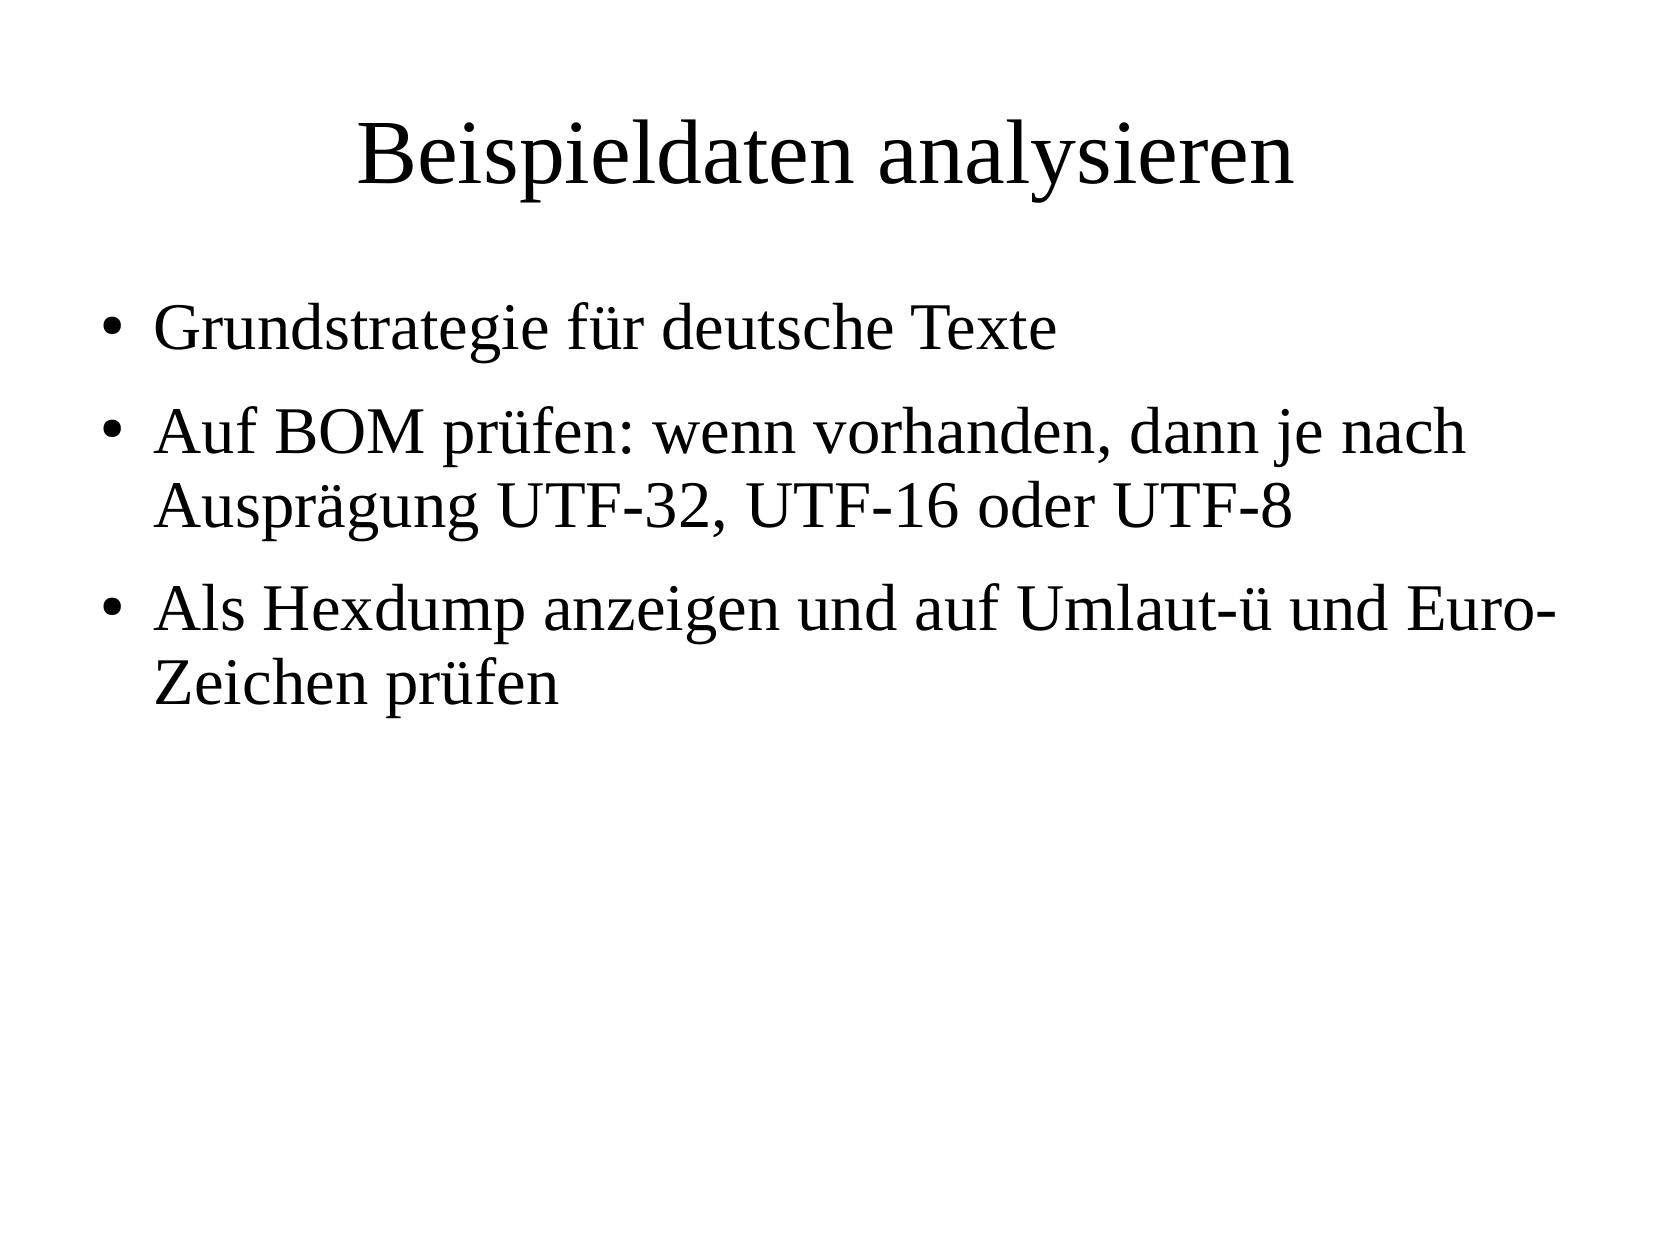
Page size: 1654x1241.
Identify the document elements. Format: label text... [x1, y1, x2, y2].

list Grundstrategie für deutsche Texte Auf BOM prüfen: wenn vorhanden, dann je nach Ausprägung UTF-32, UTF-16 oder UTF-8 Als Hexdump anzeigen und auf Umlaut-ü und Euro-Zeichen prüfen [82, 290, 1571, 1010]
title Beispieldaten analysieren [82, 49, 1571, 257]
